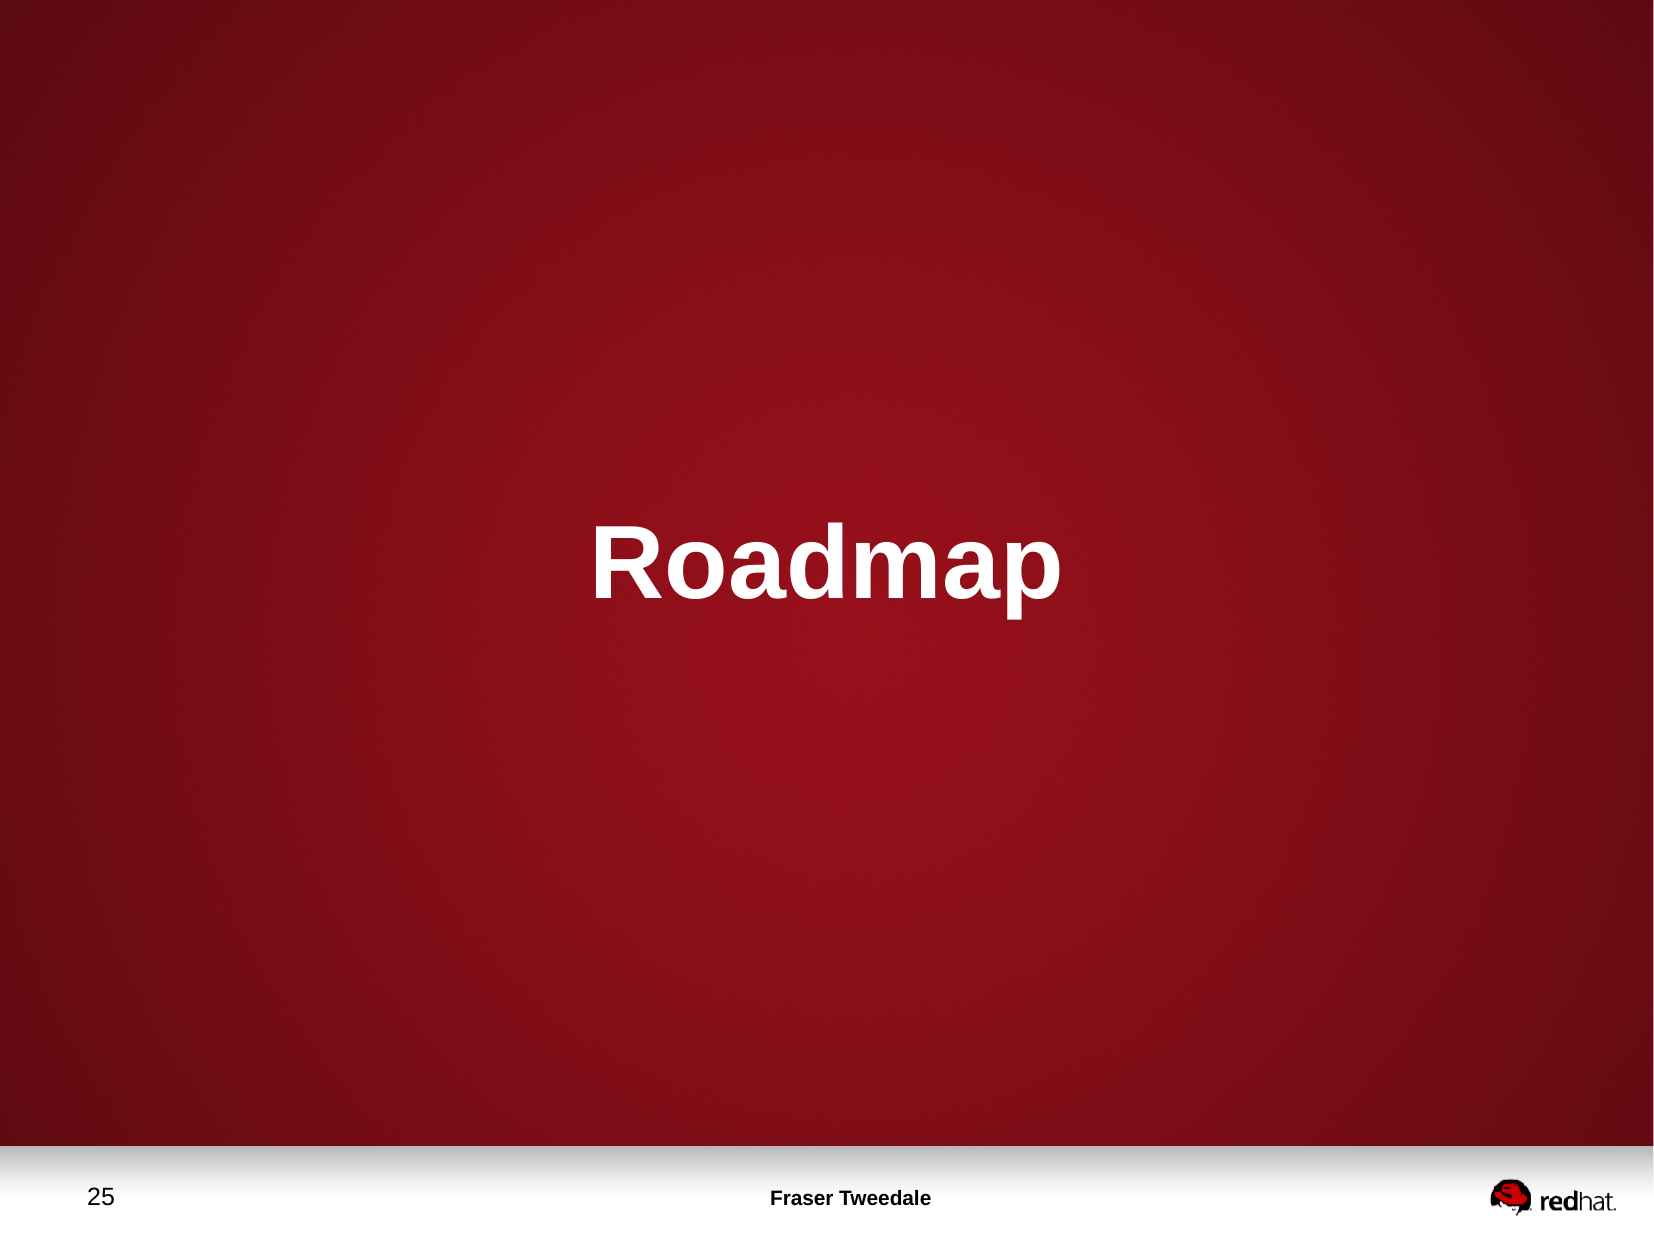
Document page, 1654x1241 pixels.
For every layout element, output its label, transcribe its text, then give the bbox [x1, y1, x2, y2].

picture [0, 0, 1654, 1241]
title Roadmap [82, 262, 1571, 862]
